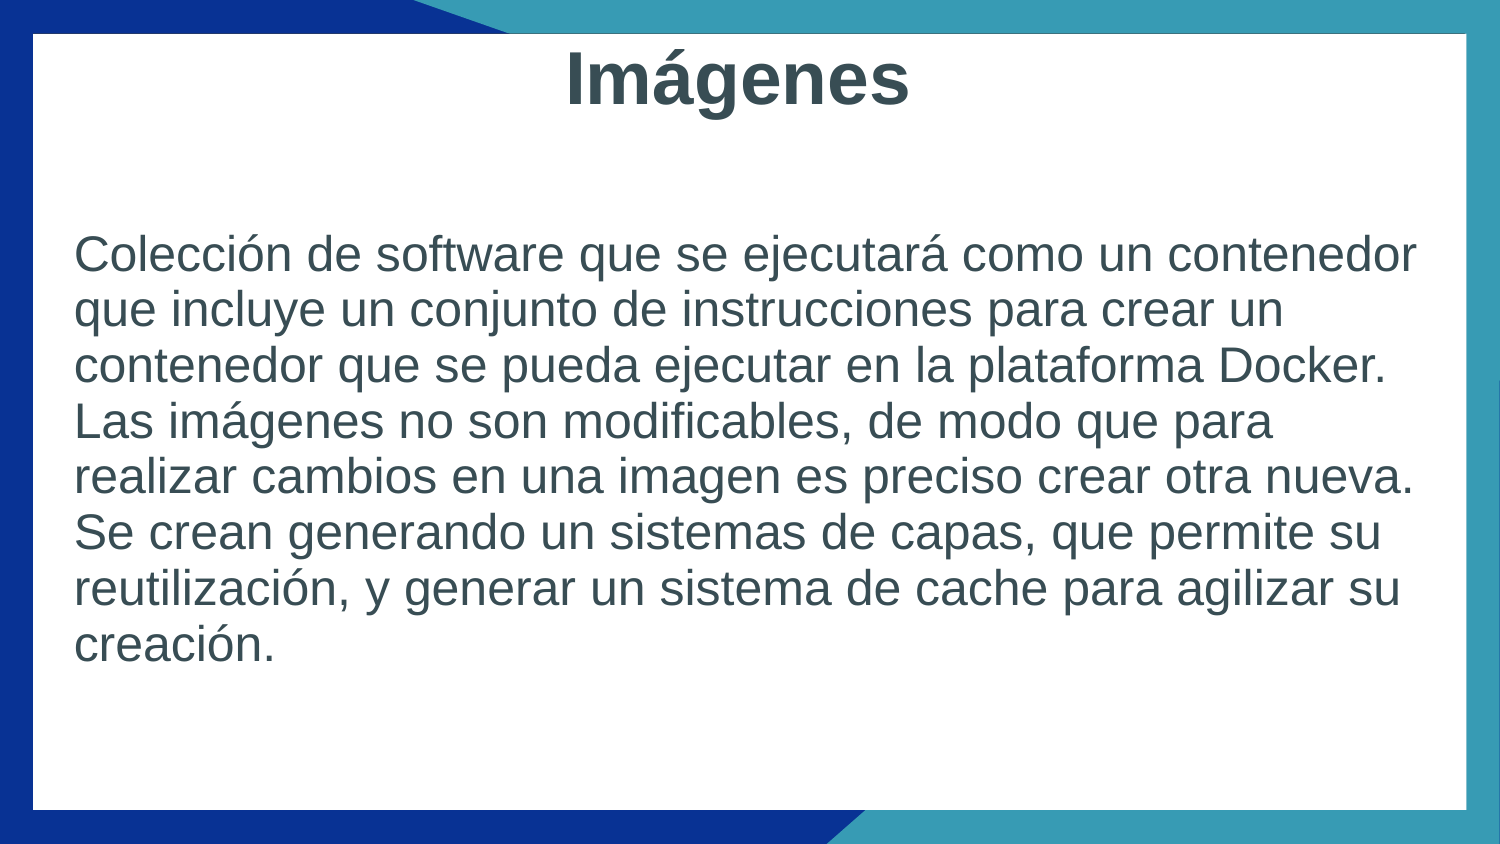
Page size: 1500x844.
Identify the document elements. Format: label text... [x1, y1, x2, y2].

text_box Colección de software que se ejecutará como un contenedor que incluye un conjunto de instrucciones para crear un contenedor que se pueda ejecutar en la plataforma Docker. Las imágenes no son modificables, de modo que para realizar cambios en una imagen es preciso crear otra nueva. Se crean generando un sistemas de capas, que permite su reutilización, y generar un sistema de cache para agilizar su creación. [59, 218, 1447, 680]
text_box Imágenes [29, 29, 1447, 171]
